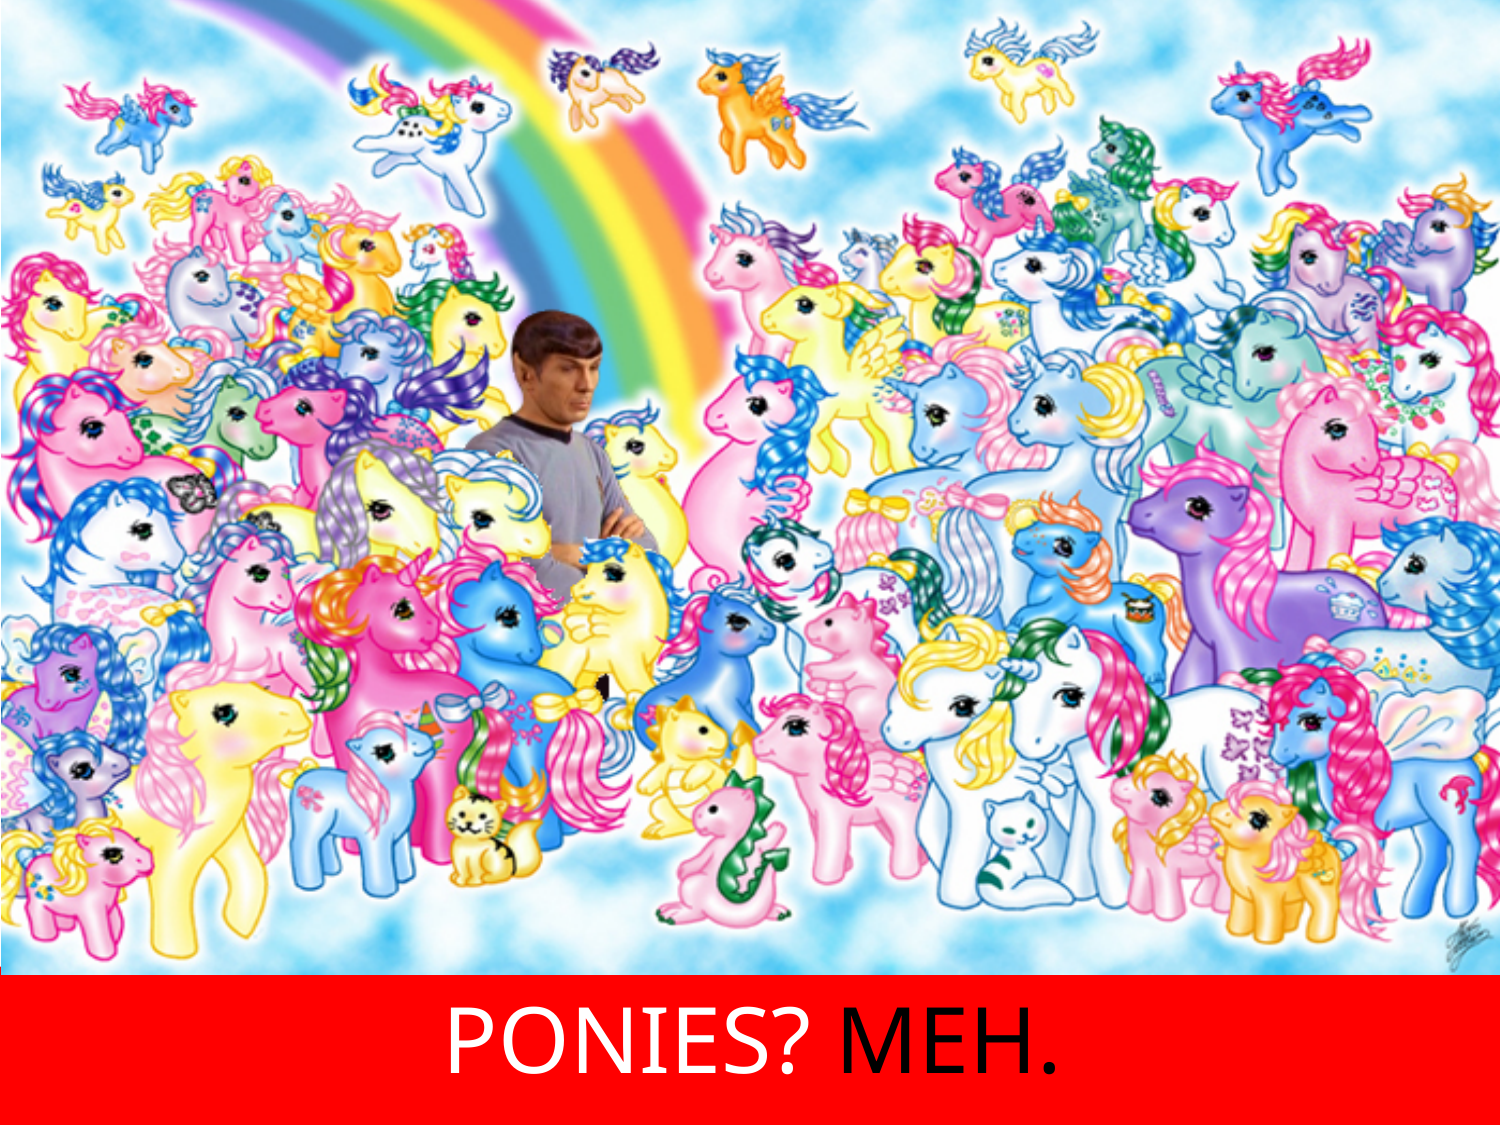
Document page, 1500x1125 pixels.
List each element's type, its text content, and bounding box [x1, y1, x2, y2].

picture [1, 0, 1500, 975]
list PONIES? MEH. [28, 975, 1478, 1111]
